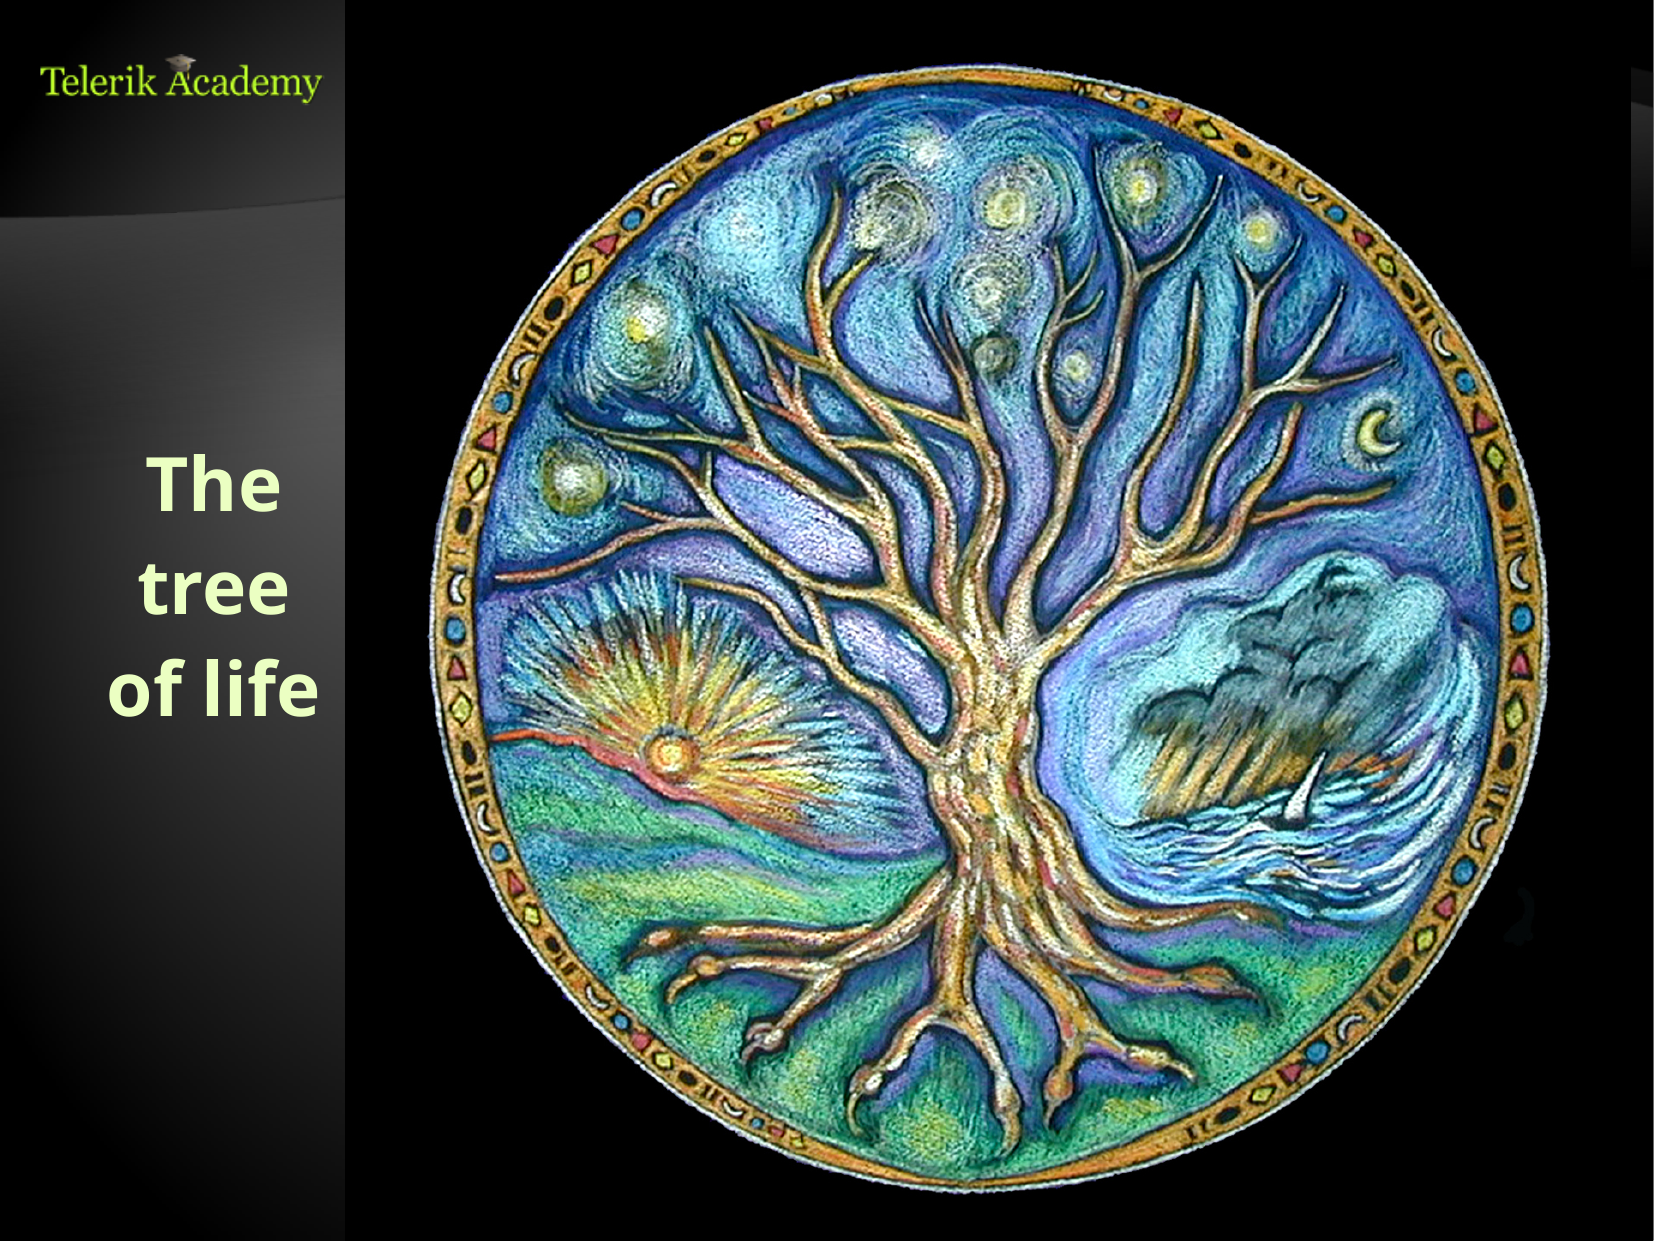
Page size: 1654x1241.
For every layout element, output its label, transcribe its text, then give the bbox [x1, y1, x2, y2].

title The tree of life [97, 315, 331, 856]
picture [0, 0, 1654, 1241]
